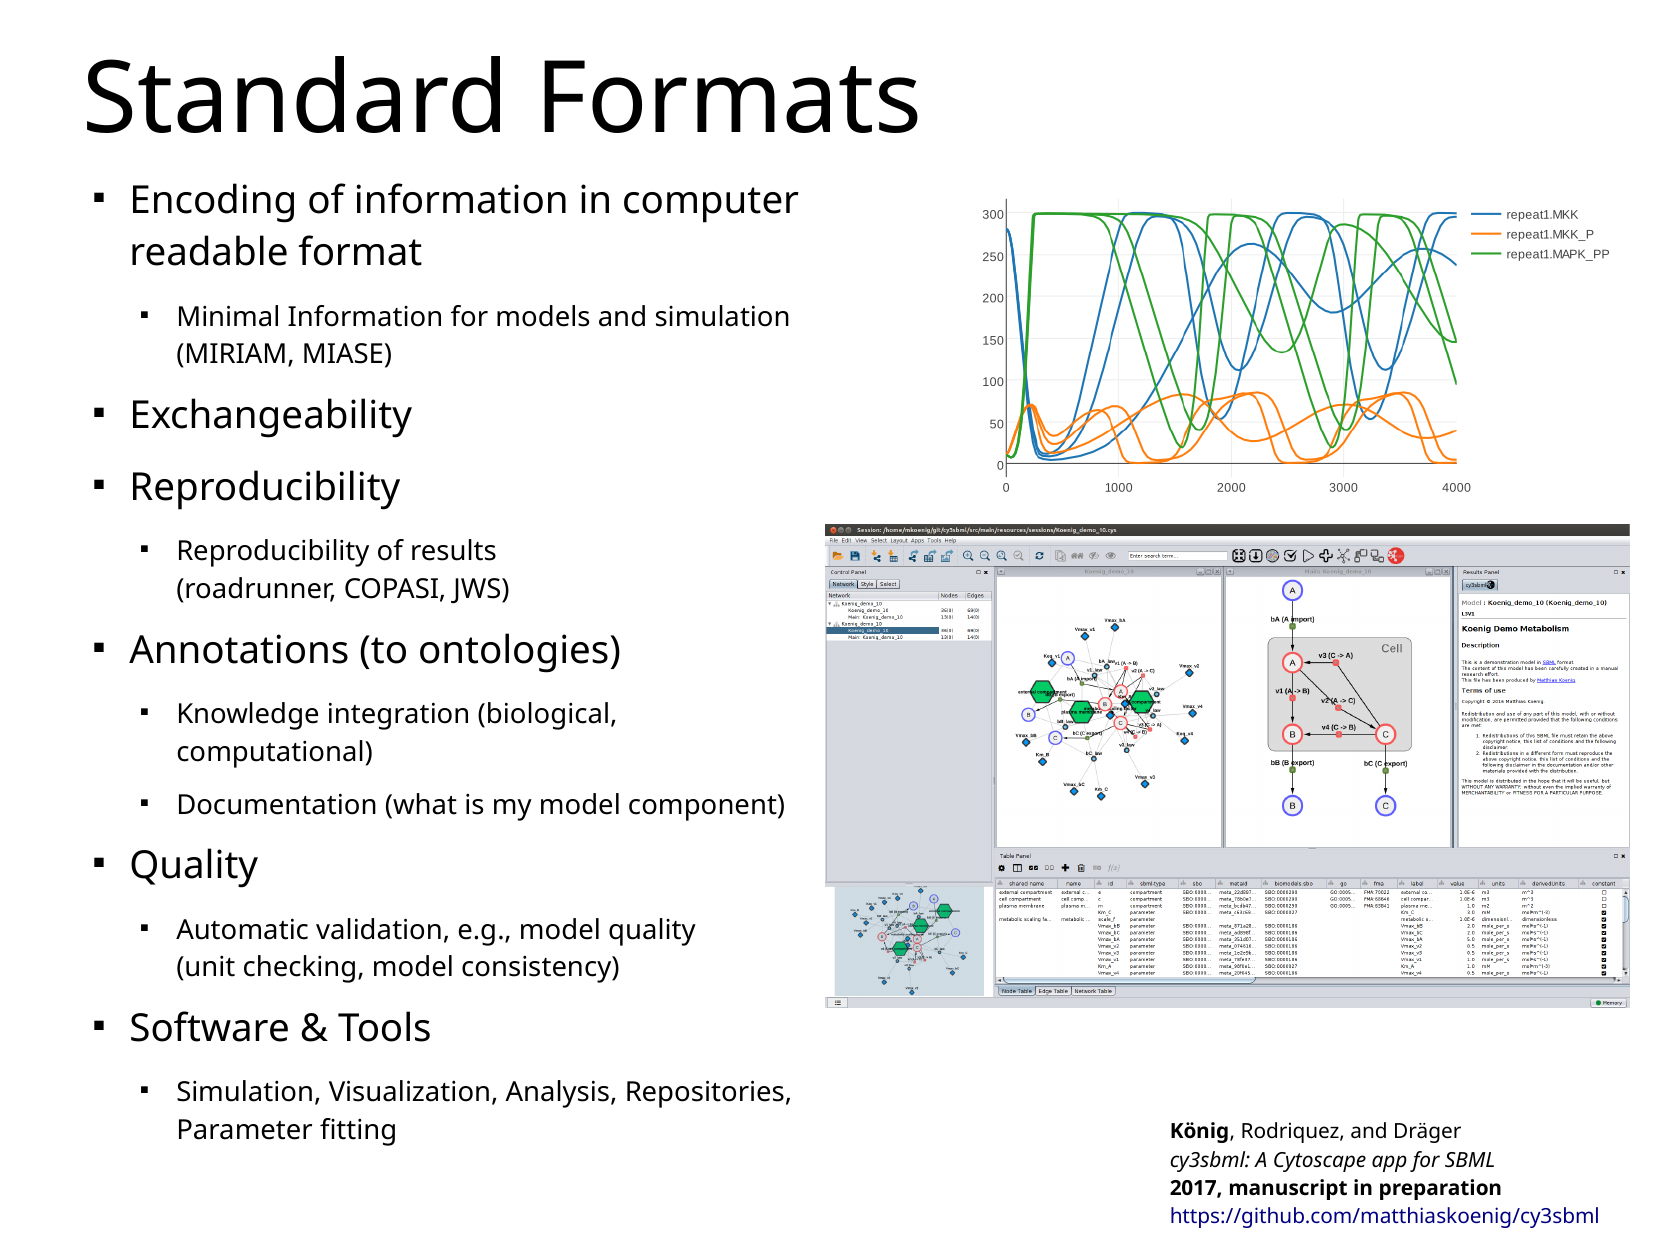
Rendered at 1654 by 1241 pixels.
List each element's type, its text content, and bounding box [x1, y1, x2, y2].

picture [965, 194, 1621, 511]
title Standard Formats [82, 0, 1571, 198]
picture [825, 524, 1630, 1008]
list Encoding of information in computer readable format Minimal Information for models and simulation (MIRIAM, MIASE) Exchangeability Reproducibility Reproducibility of results (roadrunner, COPASI, JWS) Annotations (to ontologies) Knowledge integration (biological, computational) Documentation (what is my model component) Quality Automatic validation, e.g., model quality (unit checking, model consistency) Software & Tools Simulation, Visualization, Analysis, Repositories, Parameter fitting [82, 172, 811, 1171]
text_box König, Rodriquez, and Dräger cy3sbml: A Cytoscape app for SBML 2017, manuscript in preparation https://github.com/matthiaskoenig/cy3sbml [1155, 1109, 1654, 1241]
